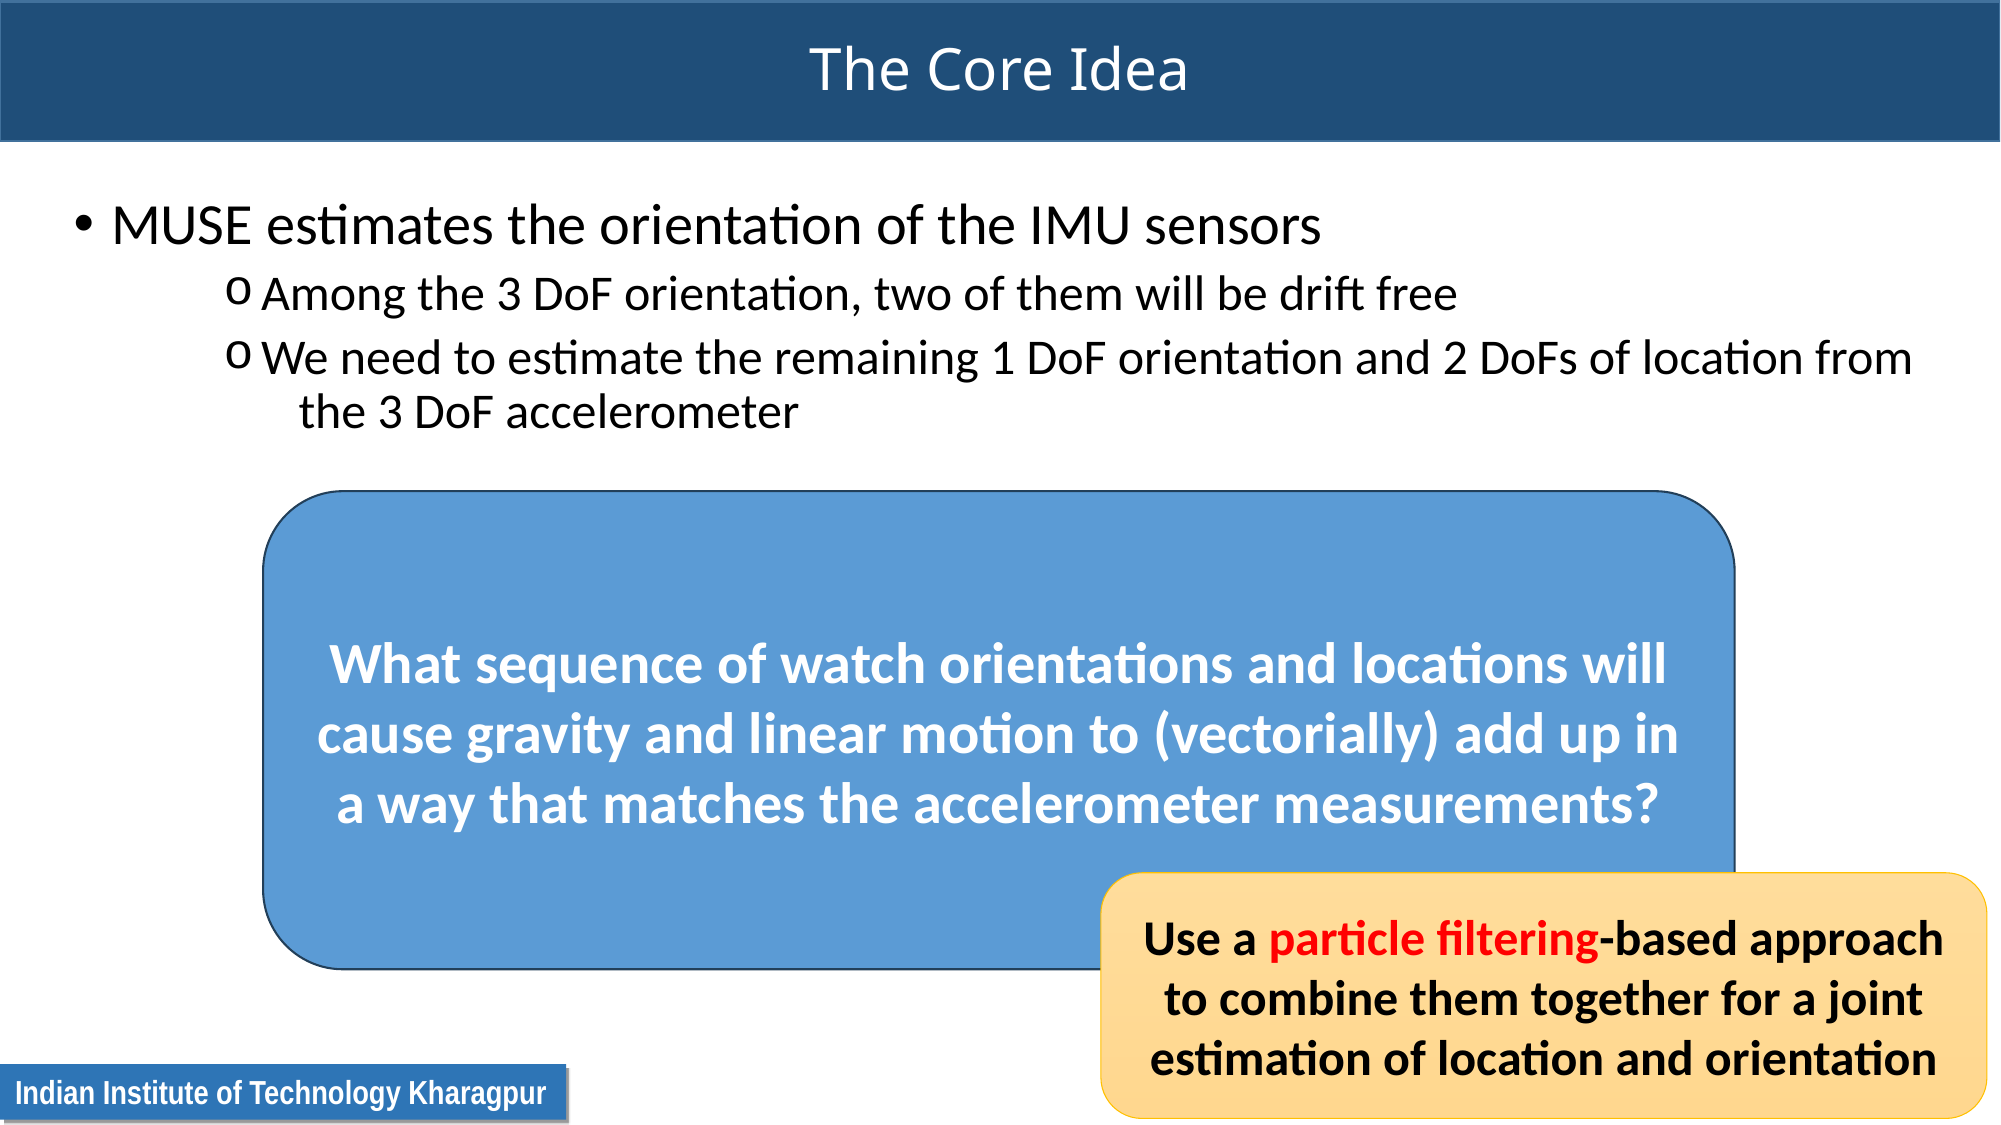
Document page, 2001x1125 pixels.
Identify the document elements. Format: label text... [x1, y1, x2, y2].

text_box Use a particle filtering-based approach to combine them together for a joint estimation of location and orientation [1100, 872, 1987, 1119]
list MUSE estimates the orientation of the IMU sensors Among the 3 DoF orientation, two of them will be drift free We need to estimate the remaining 1 DoF orientation and 2 DoFs of location from the 3 DoF accelerometer [58, 186, 1954, 1065]
text_box What sequence of watch orientations and locations will cause gravity and linear motion to (vectorially) add up in a way that matches the accelerometer measurements? [263, 491, 1735, 970]
title The Core Idea [0, 1, 2000, 141]
